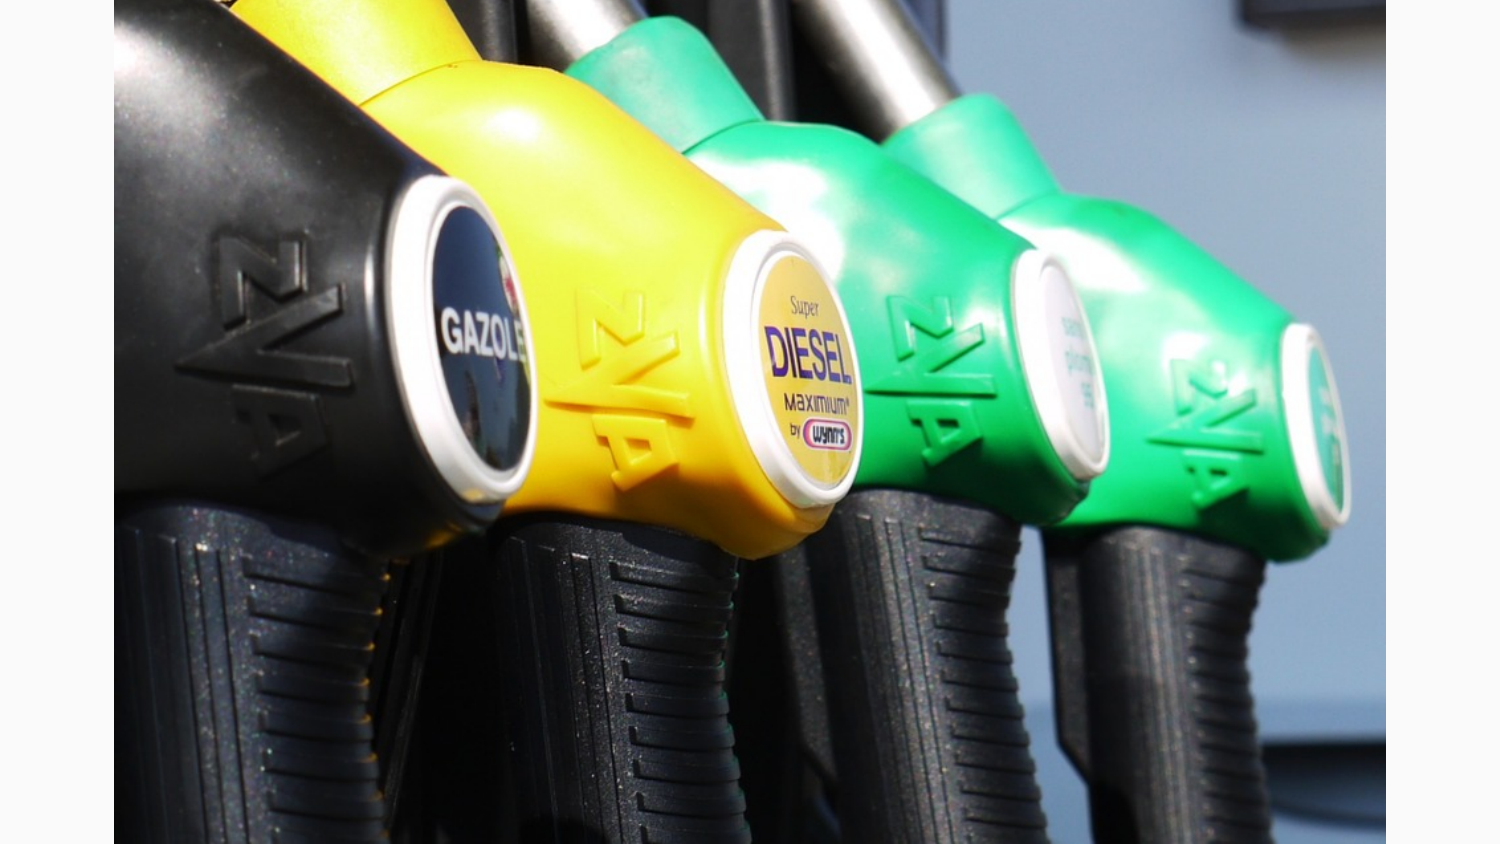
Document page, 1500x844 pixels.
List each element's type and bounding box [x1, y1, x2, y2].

picture [114, 0, 1386, 844]
